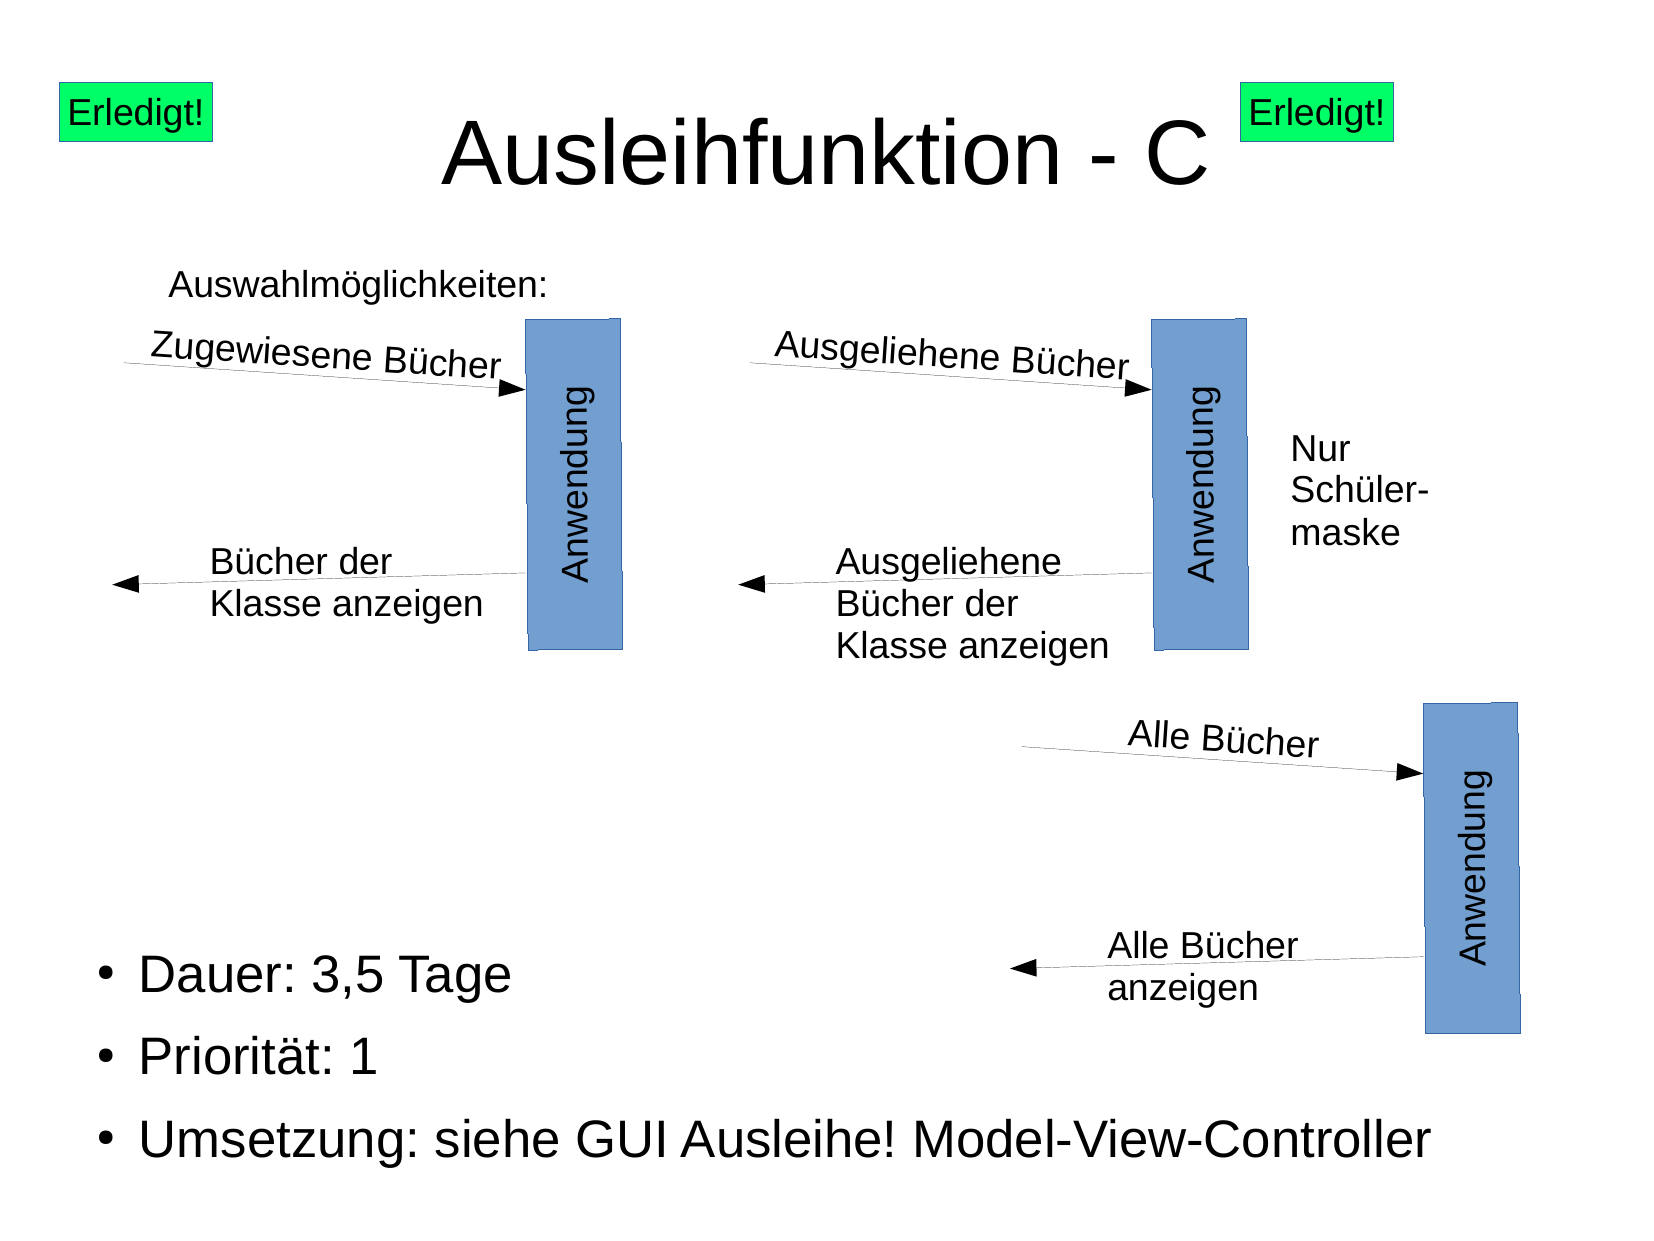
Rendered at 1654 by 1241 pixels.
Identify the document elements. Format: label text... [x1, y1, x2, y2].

text_box Ausgeliehene Bücher der Klasse anzeigen [820, 533, 1152, 674]
text_box Alle Bücher anzeigen [1092, 917, 1424, 1016]
list Dauer: 3,5 Tage Priorität: 1 Umsetzung: siehe GUI Ausleihe! Model-View-Controller [82, 944, 1571, 1170]
text_box Bücher der Klasse anzeigen [194, 533, 526, 632]
title Ausleihfunktion - C [82, 49, 1571, 257]
text_box Erledigt! [1240, 82, 1394, 142]
text_box Anwendung [1423, 702, 1521, 1034]
text_box Anwendung [525, 318, 623, 651]
text_box Auswahlmöglichkeiten: [153, 256, 1134, 314]
text_box Anwendung [1151, 318, 1249, 651]
text_box Nur Schüler-maske [1275, 419, 1477, 603]
text_box Erledigt! [59, 82, 213, 142]
